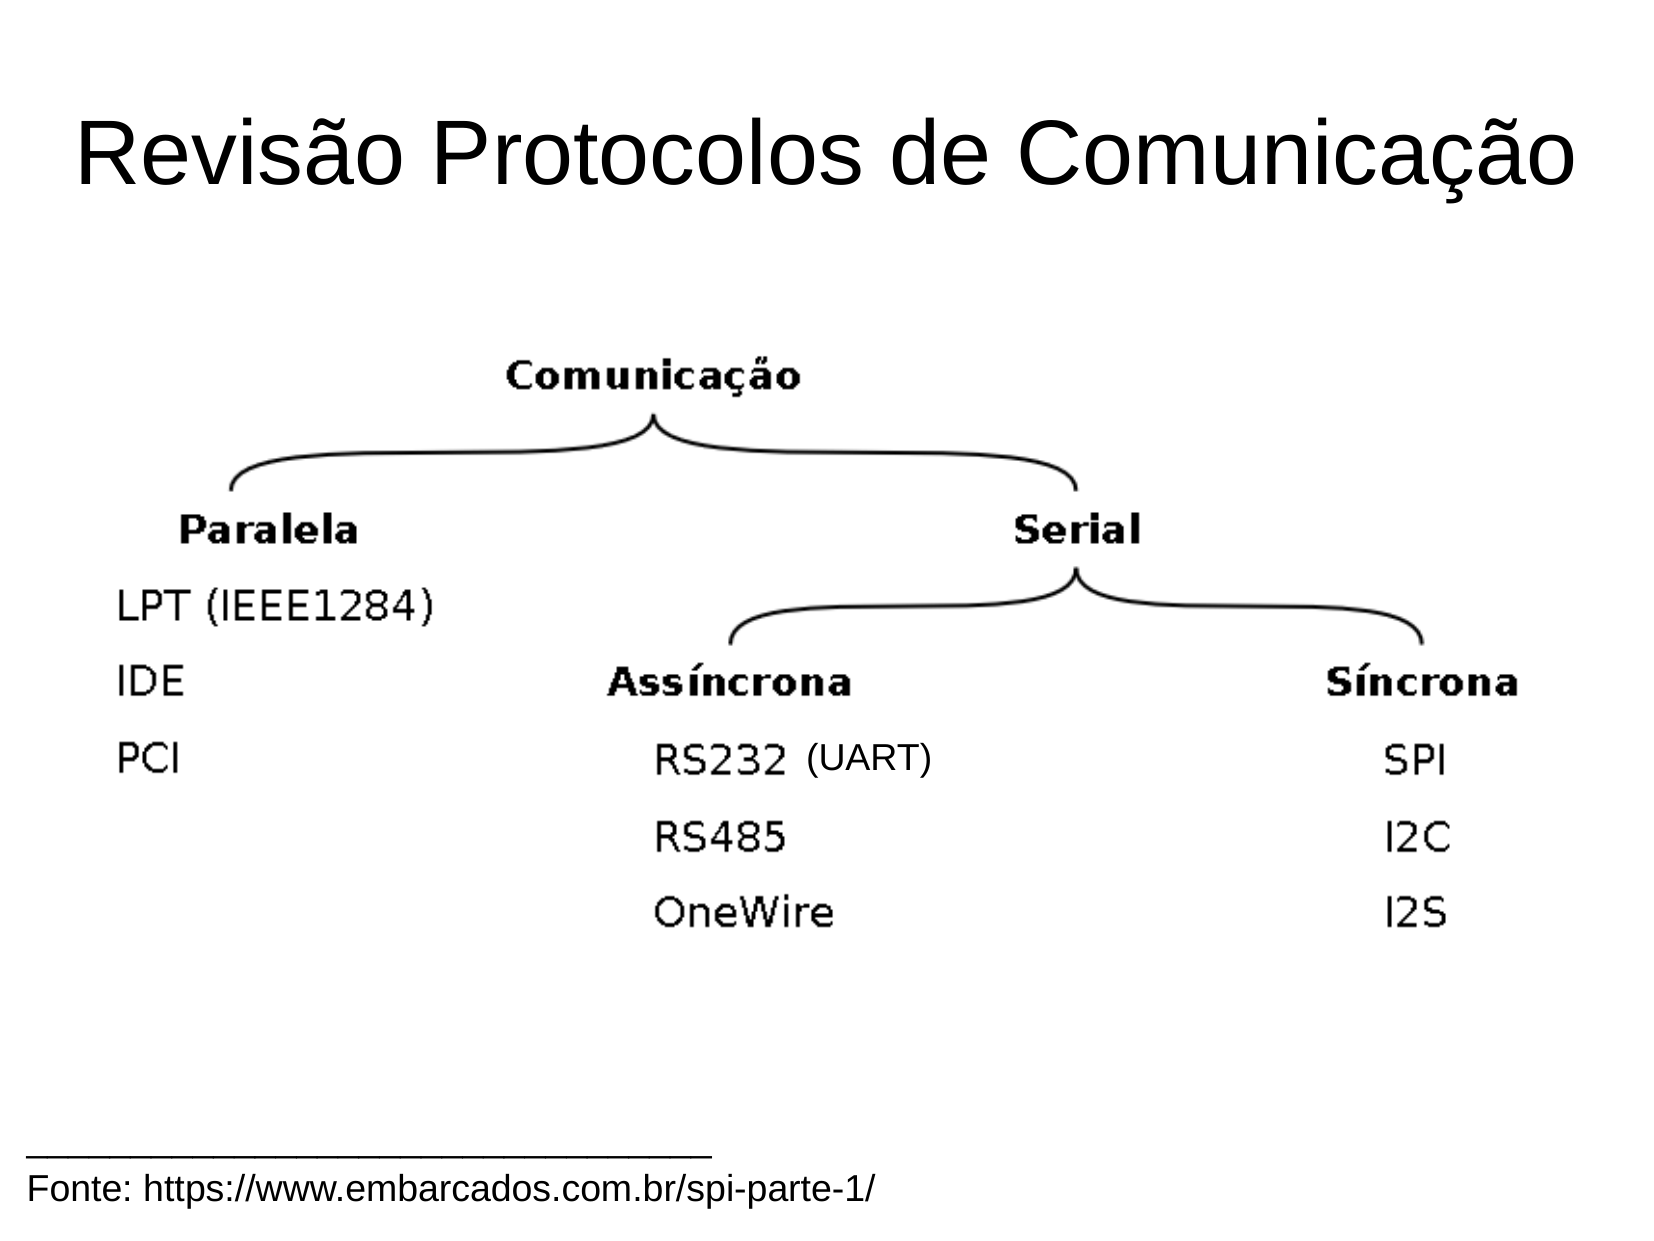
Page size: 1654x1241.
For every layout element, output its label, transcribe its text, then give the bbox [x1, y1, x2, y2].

picture [116, 353, 1525, 939]
title Revisão Protocolos de Comunicação [29, 49, 1625, 257]
text_box _________________________________ [11, 1110, 957, 1168]
text_box Fonte: https://www.embarcados.com.br/spi-parte-1/ [11, 1159, 1430, 1217]
text_box (UART) [791, 728, 957, 786]
